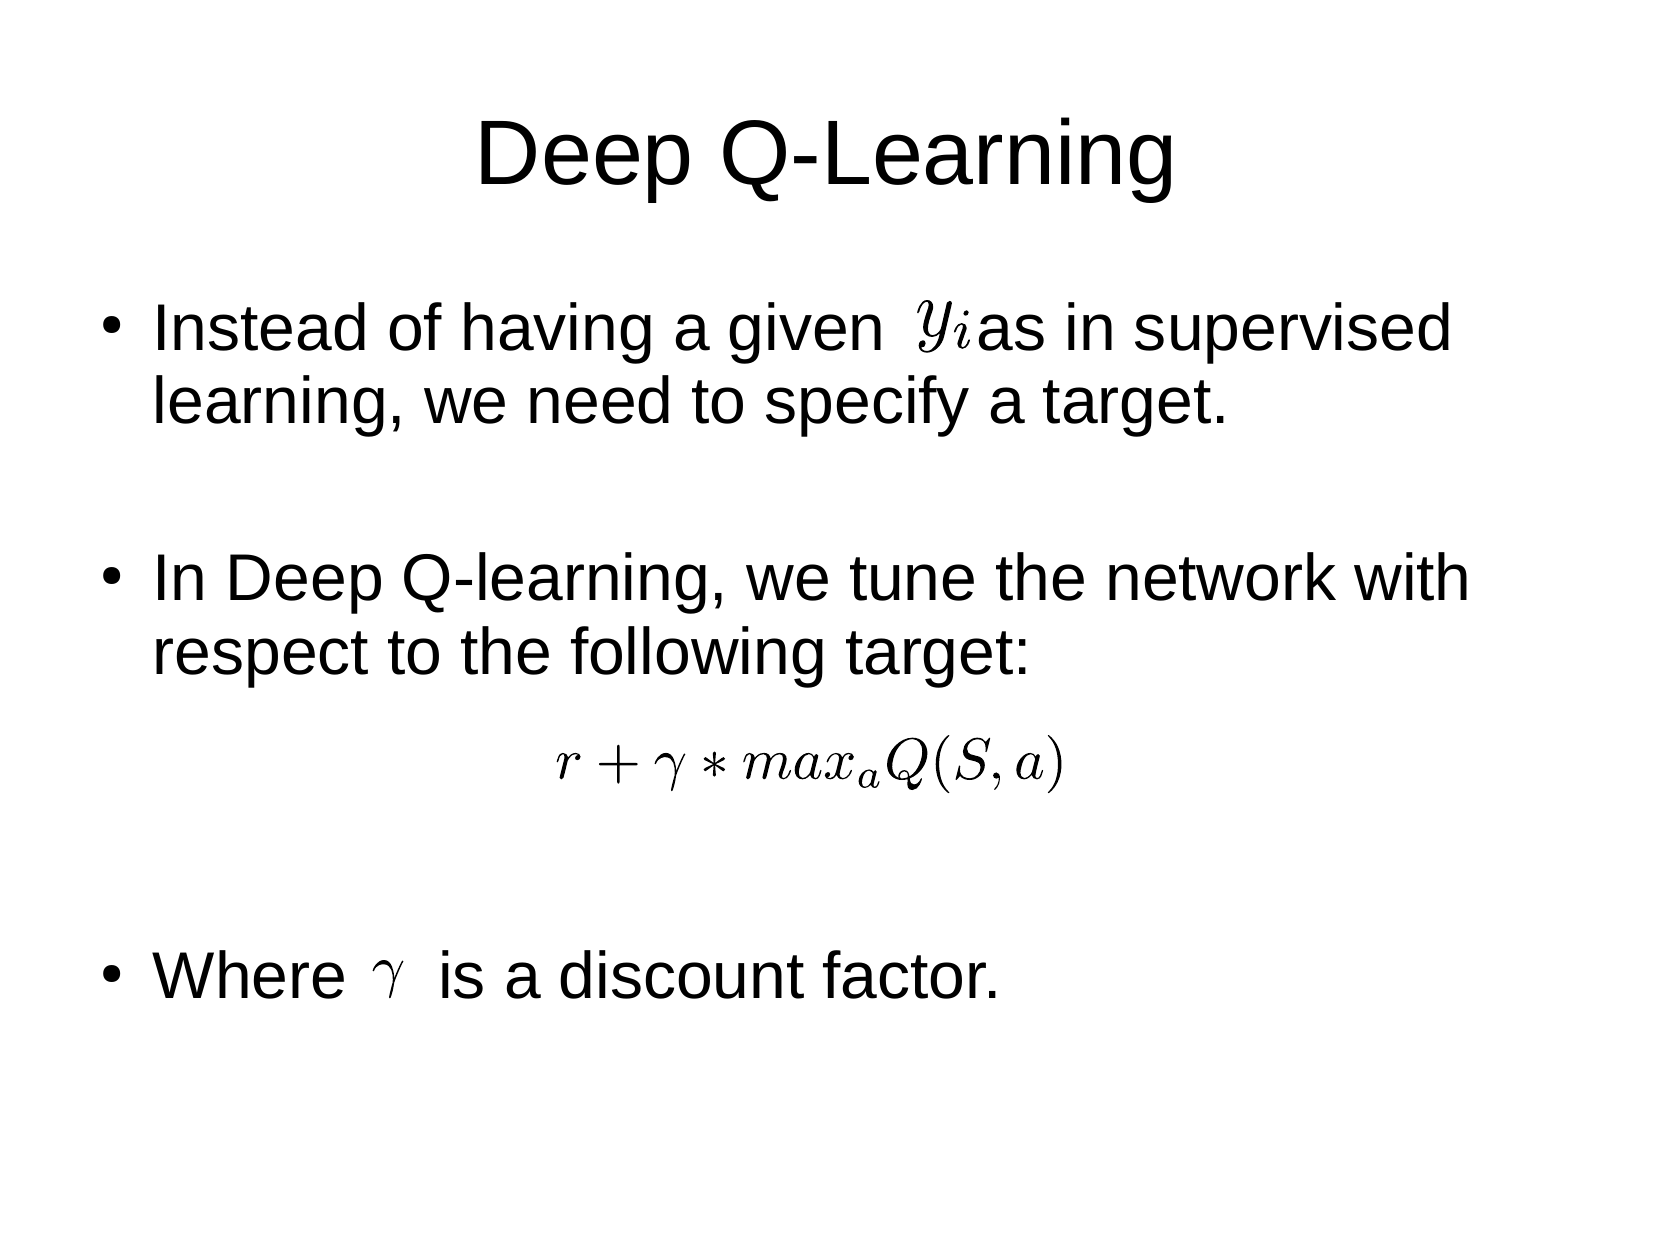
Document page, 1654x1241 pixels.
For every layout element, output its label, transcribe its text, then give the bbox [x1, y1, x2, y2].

text_box [915, 300, 973, 353]
text_box [555, 735, 1068, 794]
list Instead of having a given as in supervised learning, we need to specify a target. In Deep Q-learning, we tune the network with respect to the following target: Where is a discount factor. [82, 290, 1571, 1241]
text_box [371, 960, 406, 999]
title Deep Q-Learning [82, 49, 1571, 257]
